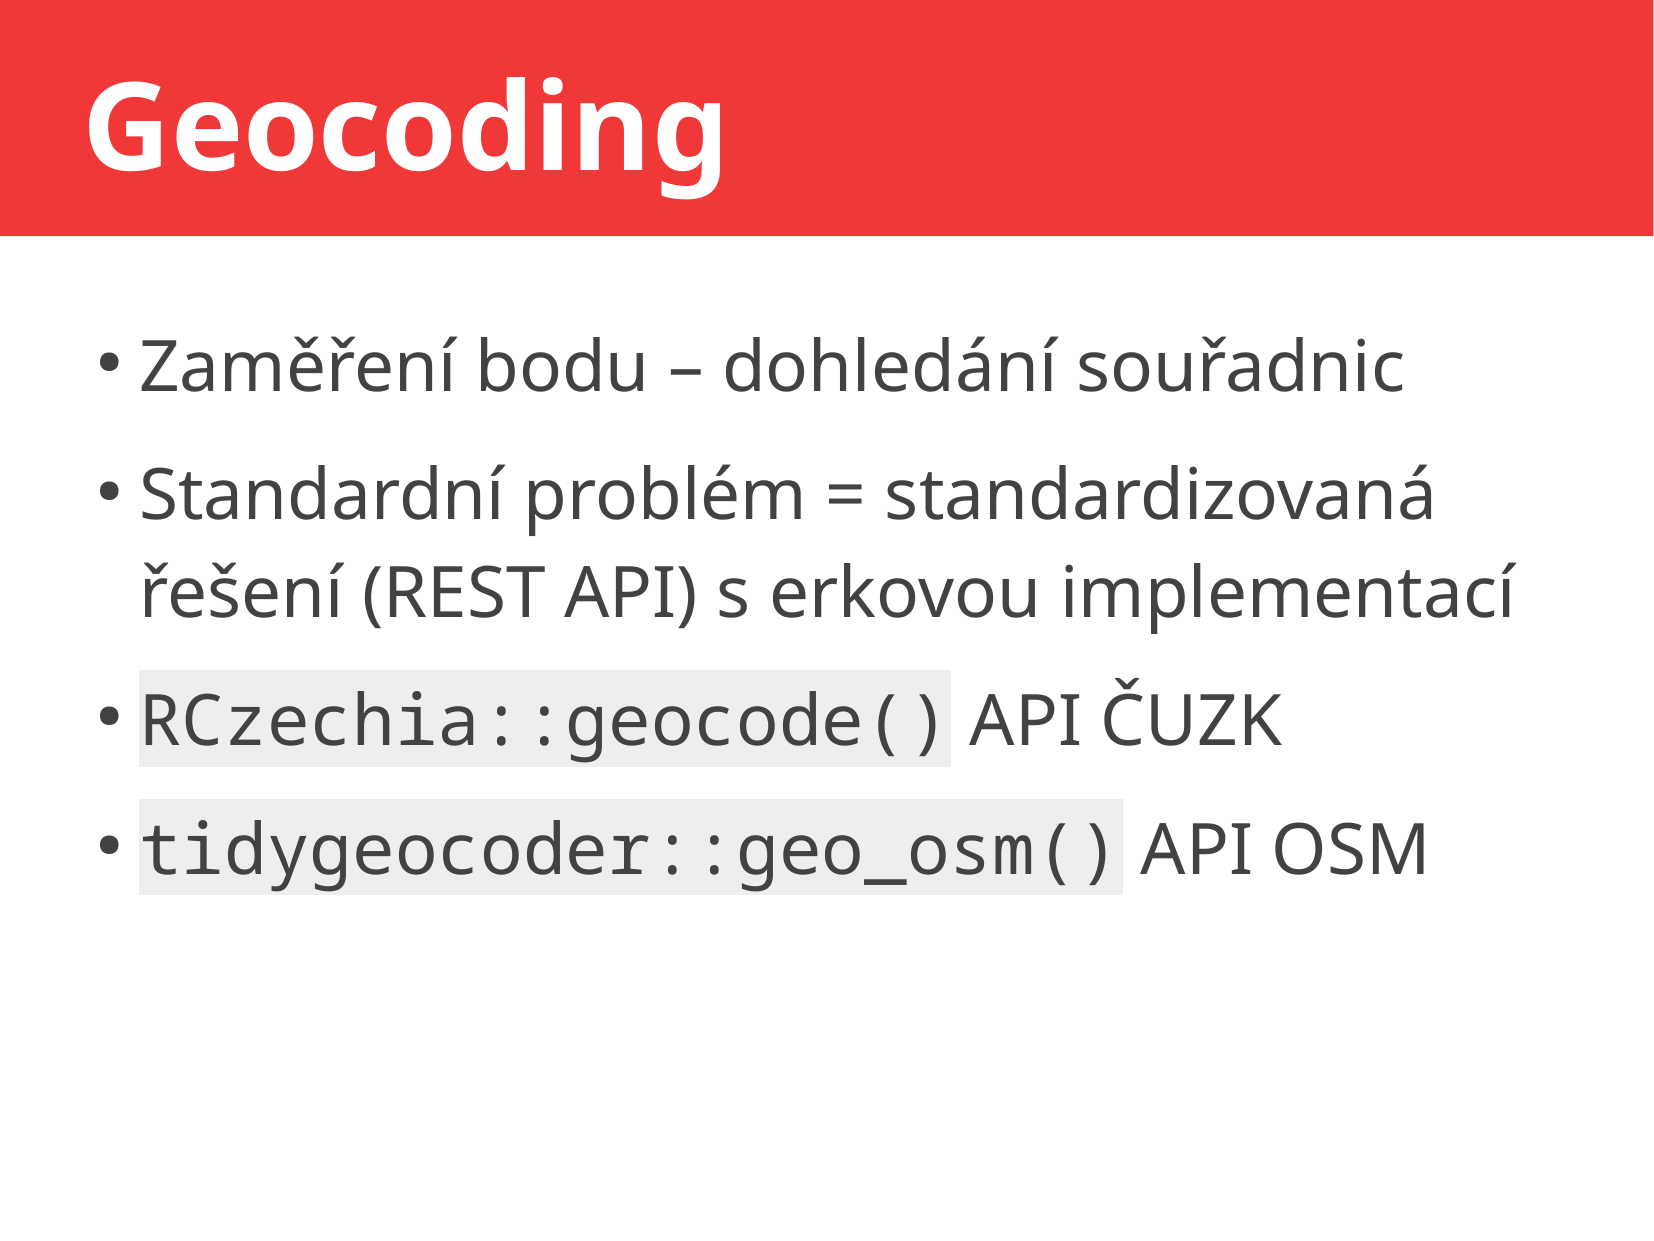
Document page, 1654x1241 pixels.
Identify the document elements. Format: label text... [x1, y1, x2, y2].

list Zaměření bodu – dohledání souřadnic Standardní problém = standardizovaná řešení (REST API) s erkovou implementací RCzechia::geocode() API ČUZK tidygeocoder::geo_osm() API OSM [82, 314, 1563, 1080]
title Geocoding [82, 19, 1571, 227]
